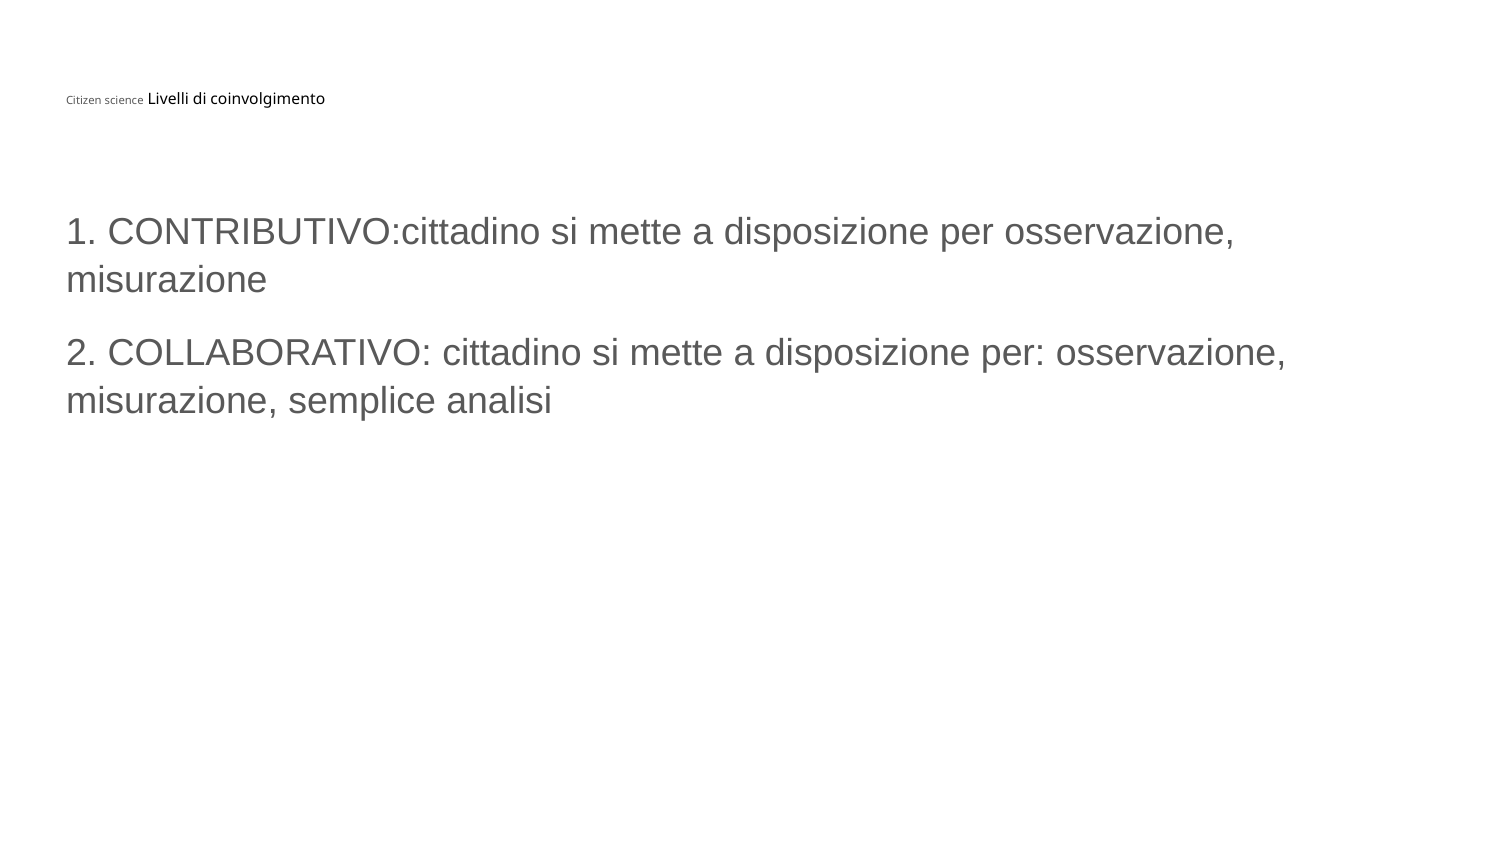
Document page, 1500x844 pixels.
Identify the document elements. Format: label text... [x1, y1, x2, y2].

title Citizen science Livelli di coinvolgimento [51, 72, 1449, 167]
list 1. CONTRIBUTIVO:cittadino si mette a disposizione per osservazione, misurazione 2. COLLABORATIVO: cittadino si mette a disposizione per: osservazione, misurazione, semplice analisi [51, 189, 1449, 750]
